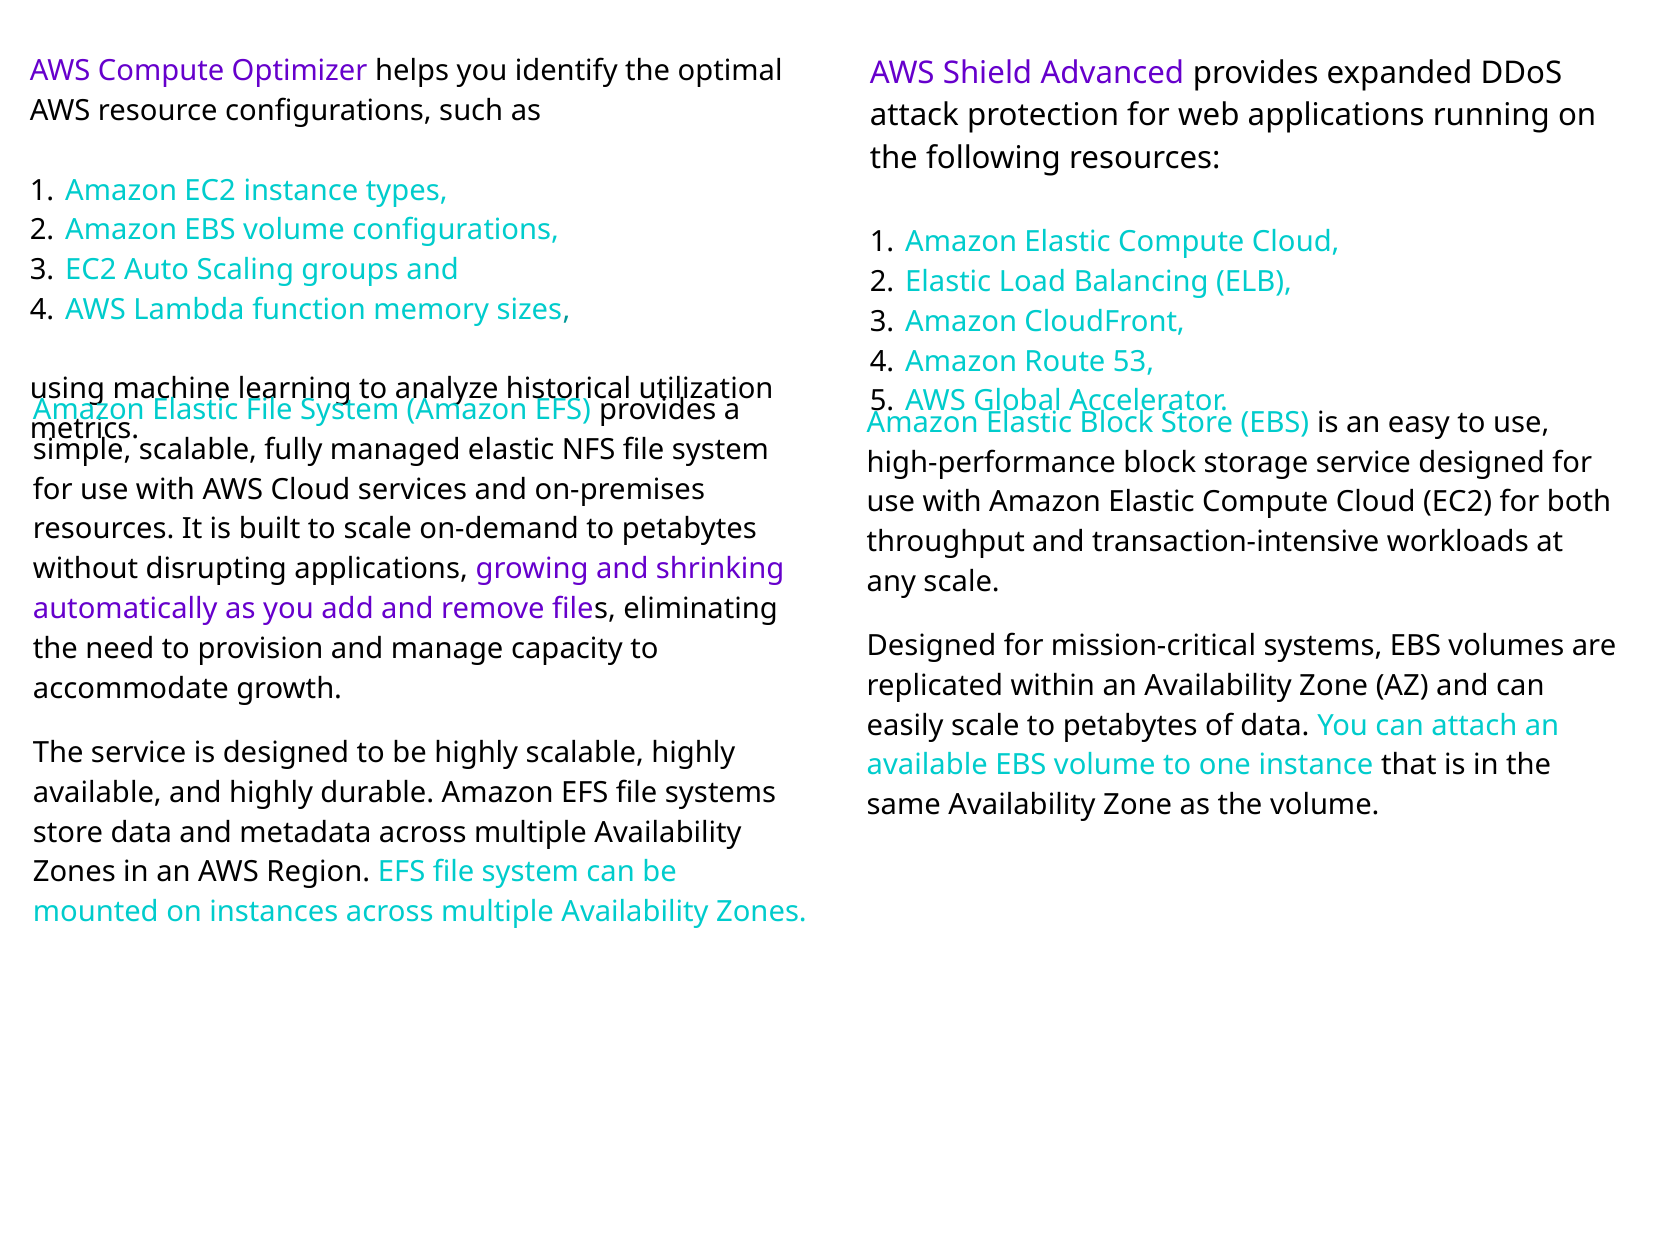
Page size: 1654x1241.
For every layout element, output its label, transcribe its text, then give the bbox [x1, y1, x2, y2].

text_box Amazon Elastic Block Store (EBS) is an easy to use, high-performance block storage service designed for use with Amazon Elastic Compute Cloud (EC2) for both throughput and transaction-intensive workloads at any scale. Designed for mission-critical systems, EBS volumes are replicated within an Availability Zone (AZ) and can easily scale to petabytes of data. You can attach an available EBS volume to one instance that is in the same Availability Zone as the volume. [851, 393, 1632, 724]
text_box AWS Shield Advanced provides expanded DDoS attack protection for web applications running on the following resources: Amazon Elastic Compute Cloud, Elastic Load Balancing (ELB), Amazon CloudFront, Amazon Route 53, AWS Global Accelerator. [855, 42, 1621, 334]
text_box AWS Compute Optimizer helps you identify the optimal AWS resource configurations, such as Amazon EC2 instance types, Amazon EBS volume configurations, EC2 Auto Scaling groups and AWS Lambda function memory sizes, using machine learning to analyze historical utilization metrics. [15, 42, 826, 355]
text_box Amazon Elastic File System (Amazon EFS) provides a simple, scalable, fully managed elastic NFS file system for use with AWS Cloud services and on-premises resources. It is built to scale on-demand to petabytes without disrupting applications, growing and shrinking automatically as you add and remove files, eliminating the need to provision and manage capacity to accommodate growth. The service is designed to be highly scalable, highly available, and highly durable. Amazon EFS file systems store data and metadata across multiple Availability Zones in an AWS Region. EFS file system can be mounted on instances across multiple Availability Zones. [18, 381, 826, 781]
